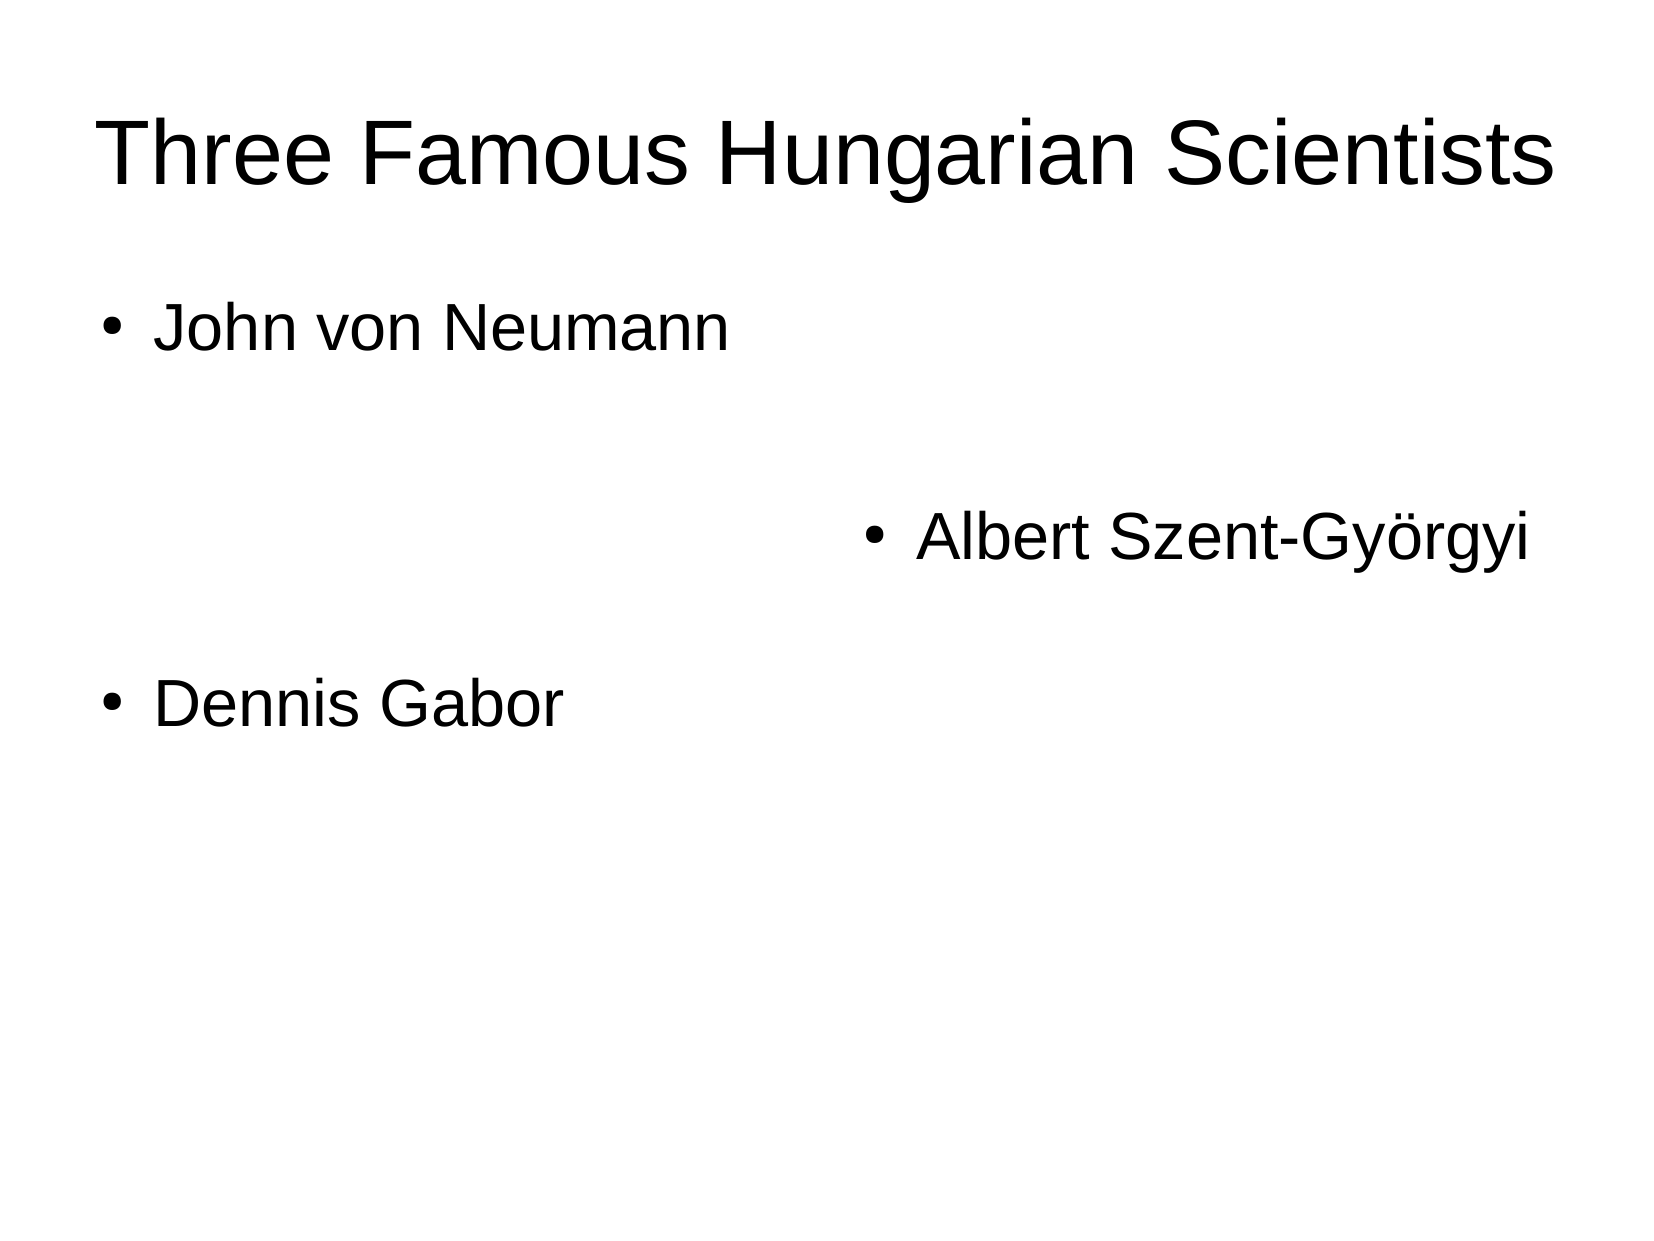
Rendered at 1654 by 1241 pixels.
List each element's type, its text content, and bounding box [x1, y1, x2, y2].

list Dennis Gabor [82, 665, 809, 1009]
list John von Neumann [82, 290, 809, 634]
title Three Famous Hungarian Scientists [82, 49, 1571, 257]
list Albert Szent-Györgyi [845, 290, 1572, 1010]
